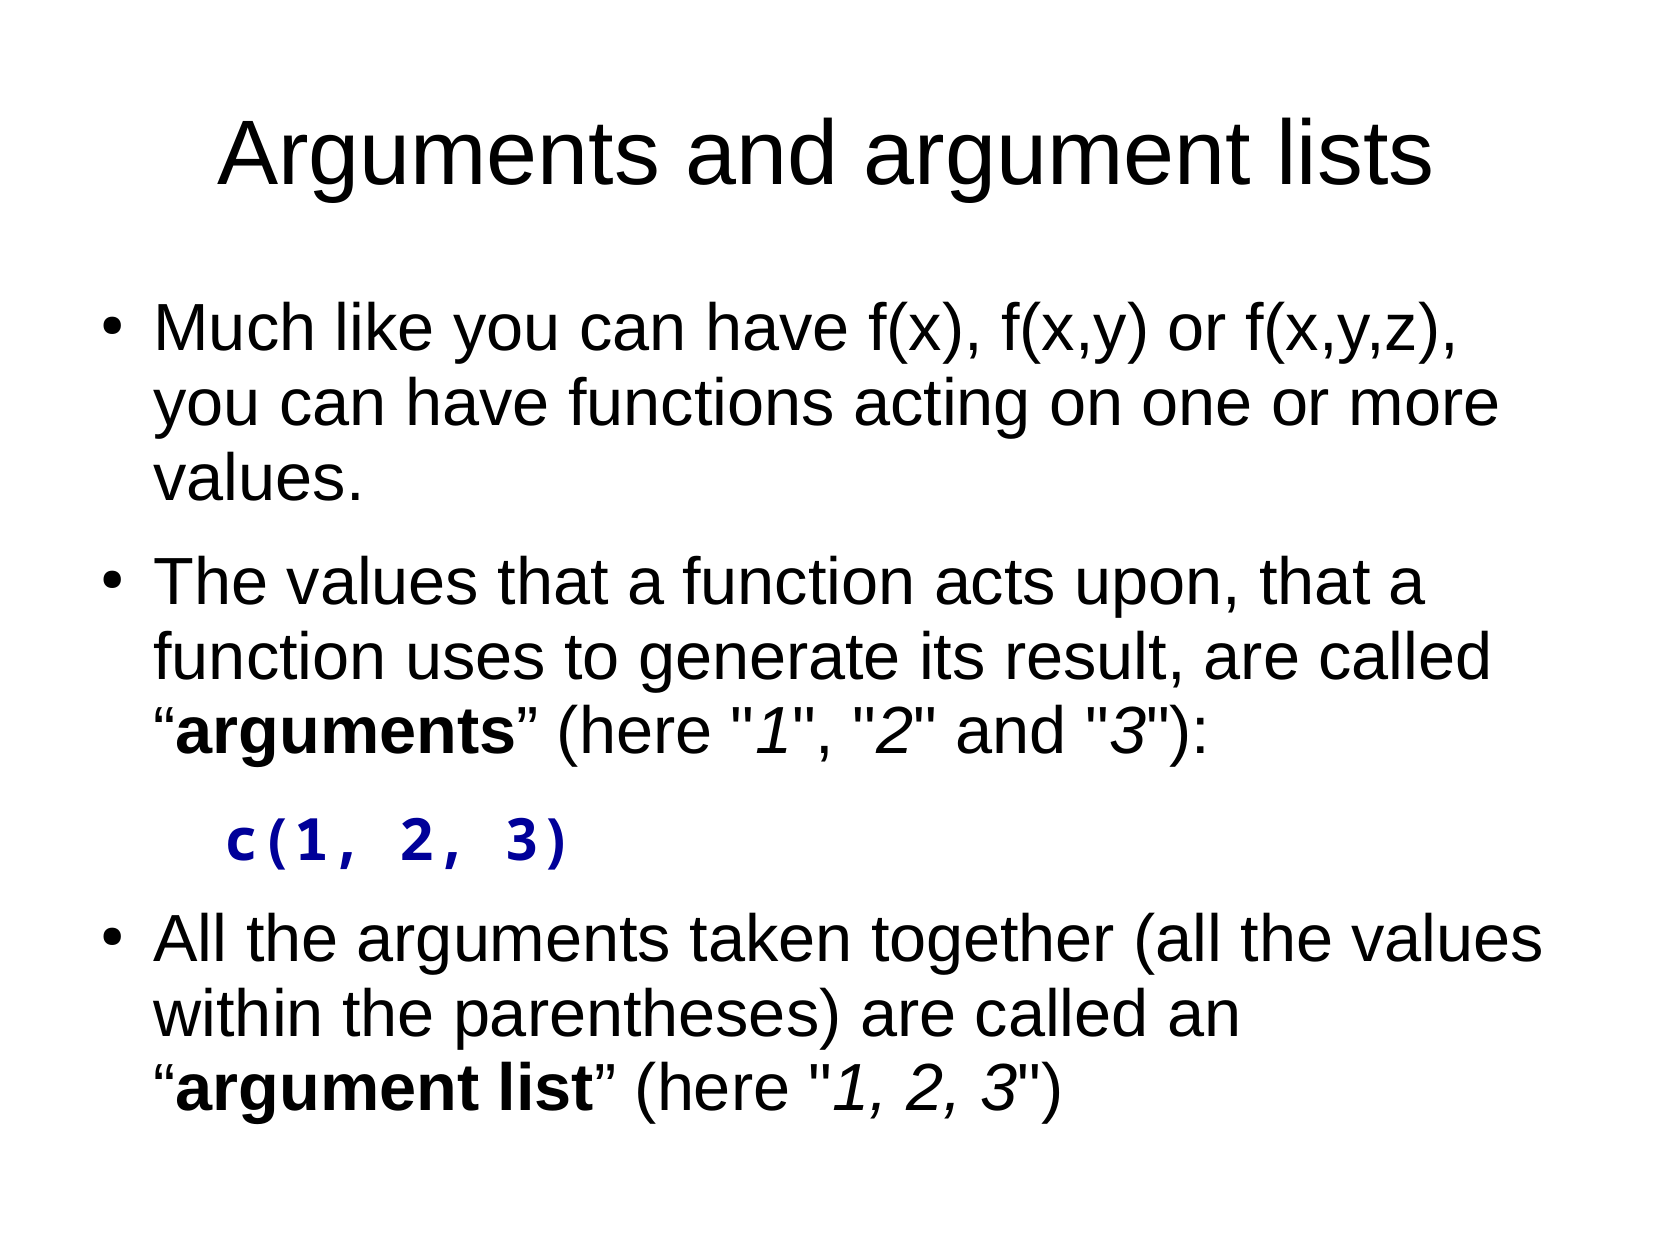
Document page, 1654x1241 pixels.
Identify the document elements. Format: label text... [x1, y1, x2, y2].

title Arguments and argument lists [82, 49, 1571, 257]
list Much like you can have f(x), f(x,y) or f(x,y,z), you can have functions acting on one or more values. The values that a function acts upon, that a function uses to generate its result, are called “arguments” (here "1", "2" and "3"): c(1, 2, 3) All the arguments taken together (all the values within the parentheses) are called an “argument list” (here "1, 2, 3") [82, 290, 1571, 1170]
